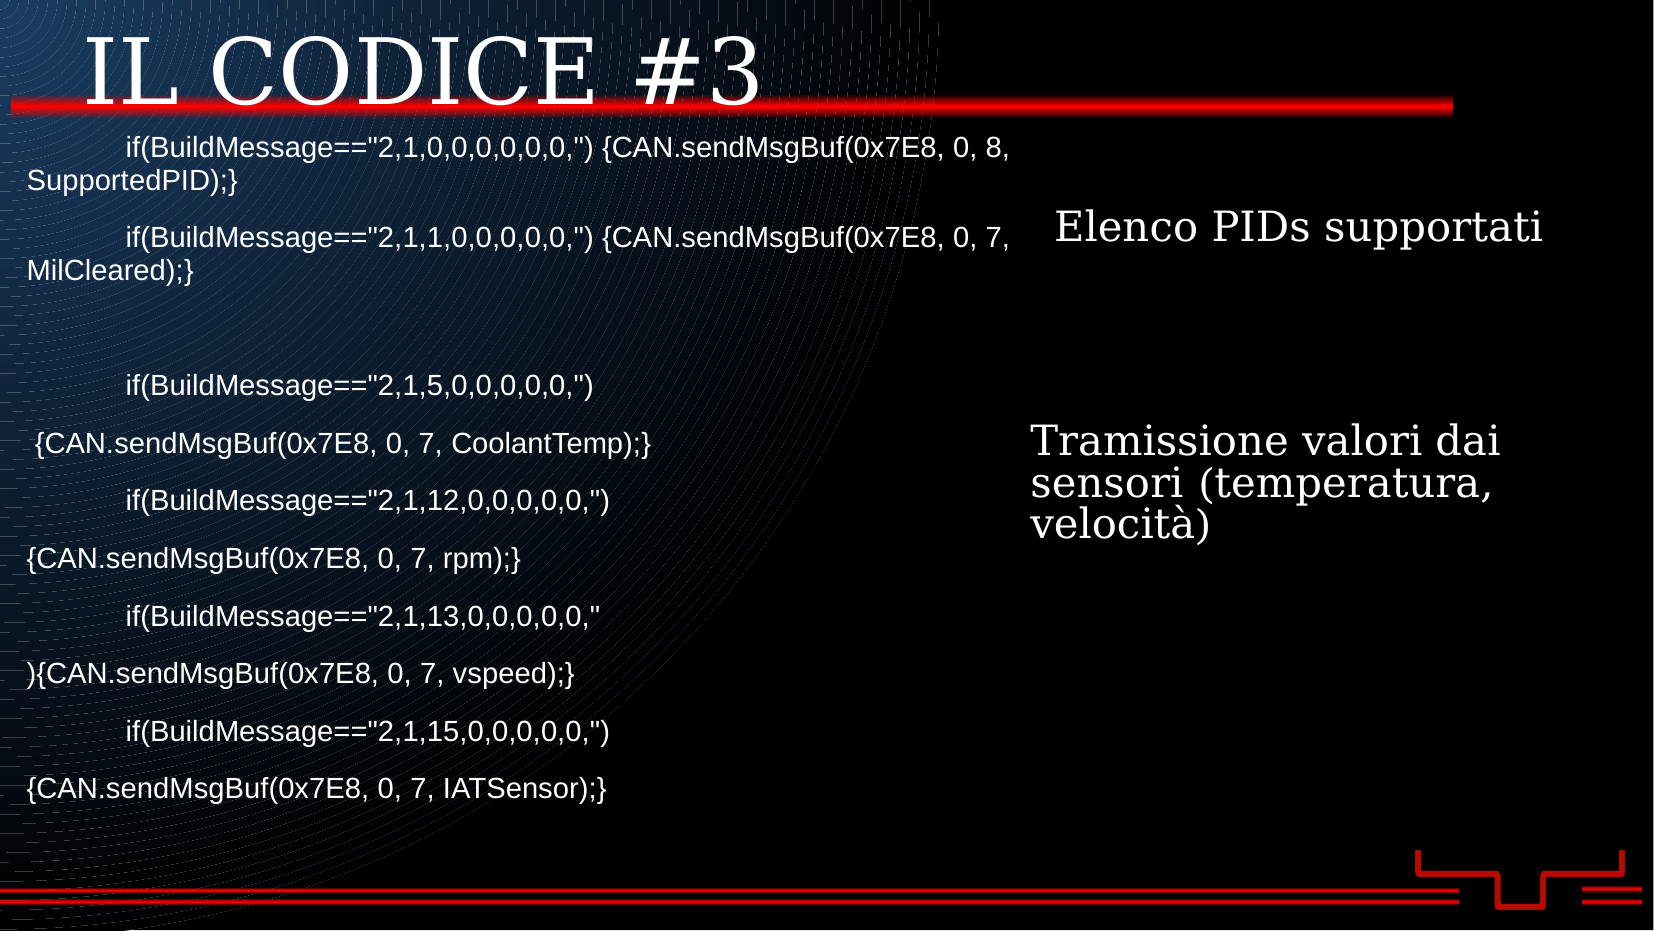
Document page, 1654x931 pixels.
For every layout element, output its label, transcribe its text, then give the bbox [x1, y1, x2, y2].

text_box [1582, 885, 1642, 893]
text_box Tramissione valori dai sensori (temperatura, velocità) [980, 415, 1654, 556]
title IL CODICE #3 [82, 31, 1571, 124]
text_box [0, 898, 1459, 906]
text_box [1582, 898, 1642, 906]
text_box [11, 94, 82, 119]
text_box Elenco PIDs supportati [1003, 200, 1654, 319]
text_box if(BuildMessage=="2,1,0,0,0,0,0,0,") {CAN.sendMsgBuf(0x7E8, 0, 8, SupportedPID);} if(BuildMessage=="2,1,1,0,0,0,0,0,") {CAN.sendMsgBuf(0x7E8, 0, 7, MilCleared);} if(BuildMessage=="2,1,5,0,0,0,0,0,") {CAN.sendMsgBuf(0x7E8, 0, 7, CoolantTemp);} if(BuildMessage=="2,1,12,0,0,0,0,0,") {CAN.sendMsgBuf(0x7E8, 0, 7, rpm);} if(BuildMessage=="2,1,13,0,0,0,0,0," ){CAN.sendMsgBuf(0x7E8, 0, 7, vspeed);} if(BuildMessage=="2,1,15,0,0,0,0,0,") {CAN.sendMsgBuf(0x7E8, 0, 7, IATSensor);} [11, 123, 1028, 860]
text_box [0, 887, 1459, 894]
picture [1415, 850, 1625, 910]
